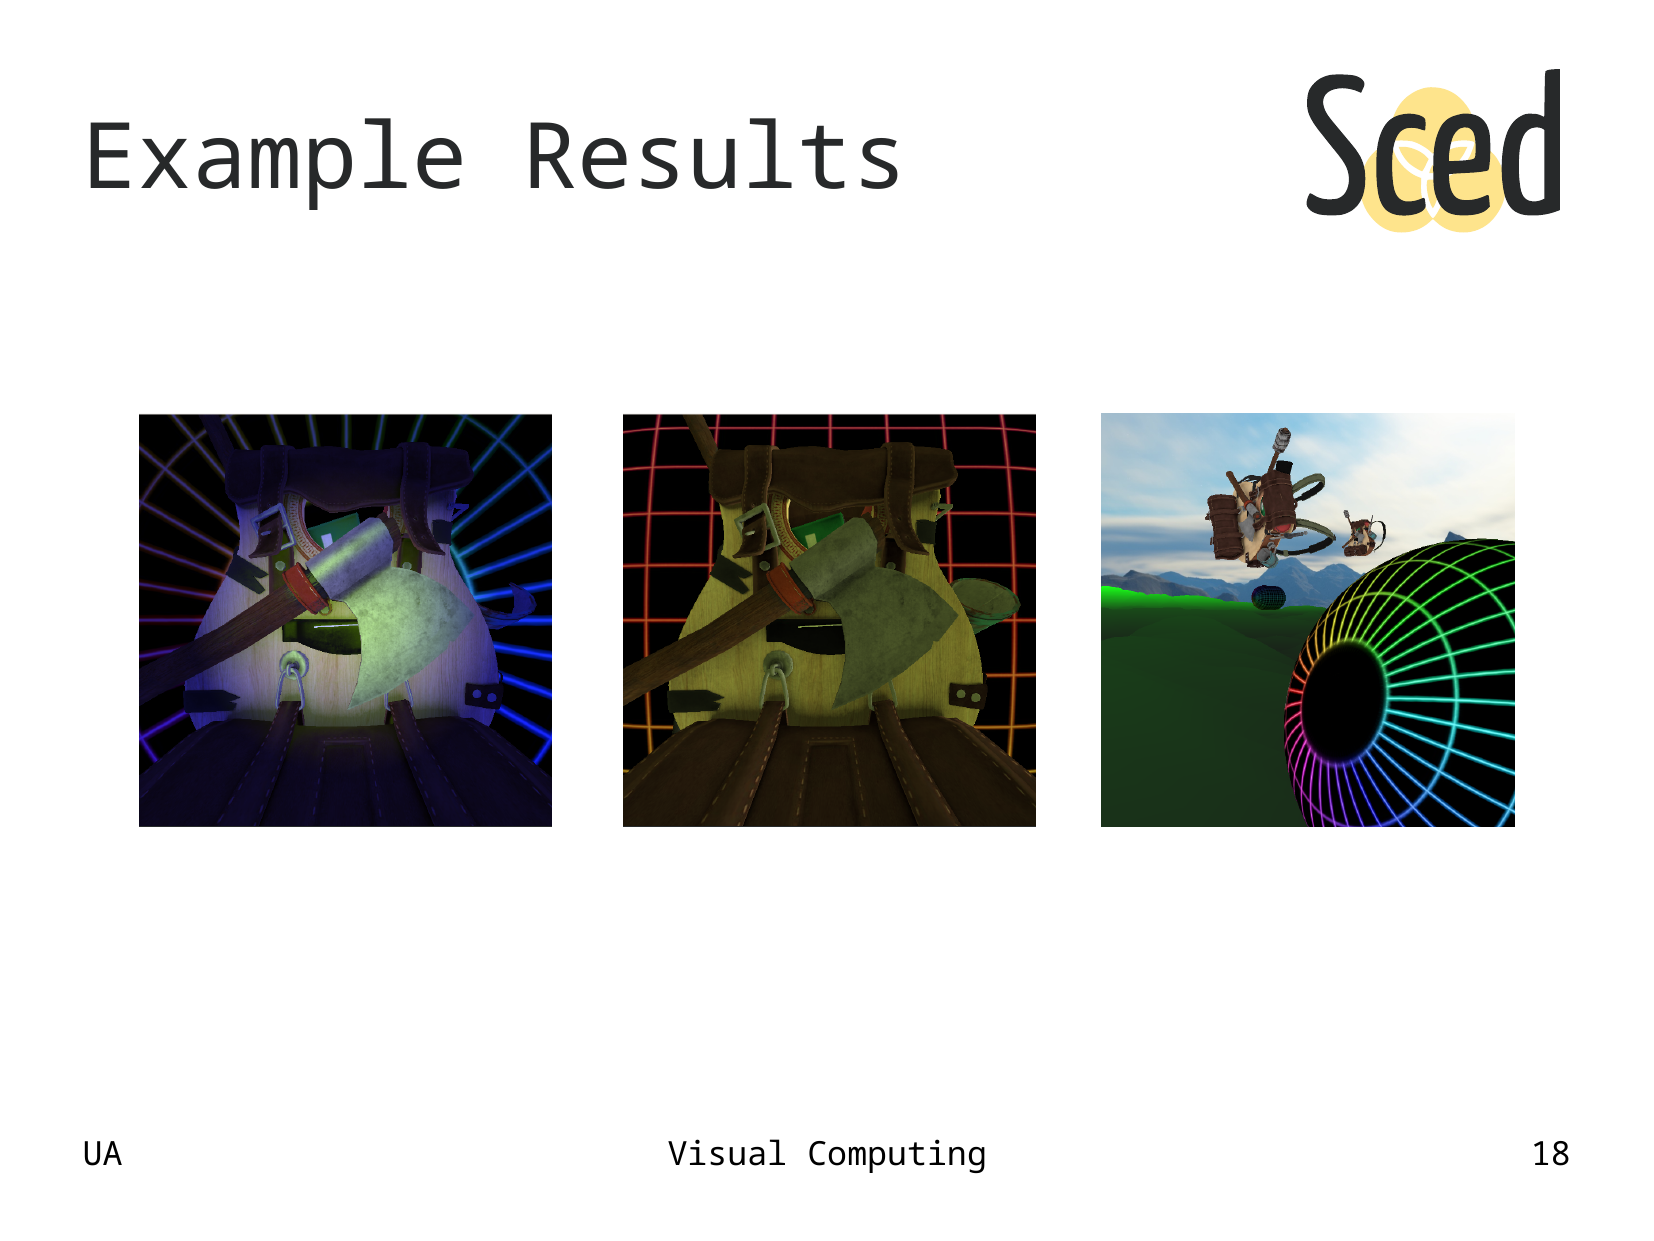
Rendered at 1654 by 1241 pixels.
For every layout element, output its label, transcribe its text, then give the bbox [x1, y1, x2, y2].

picture [1101, 413, 1515, 827]
picture [139, 413, 552, 827]
picture [623, 413, 1036, 827]
title Example Results [82, 49, 1163, 257]
